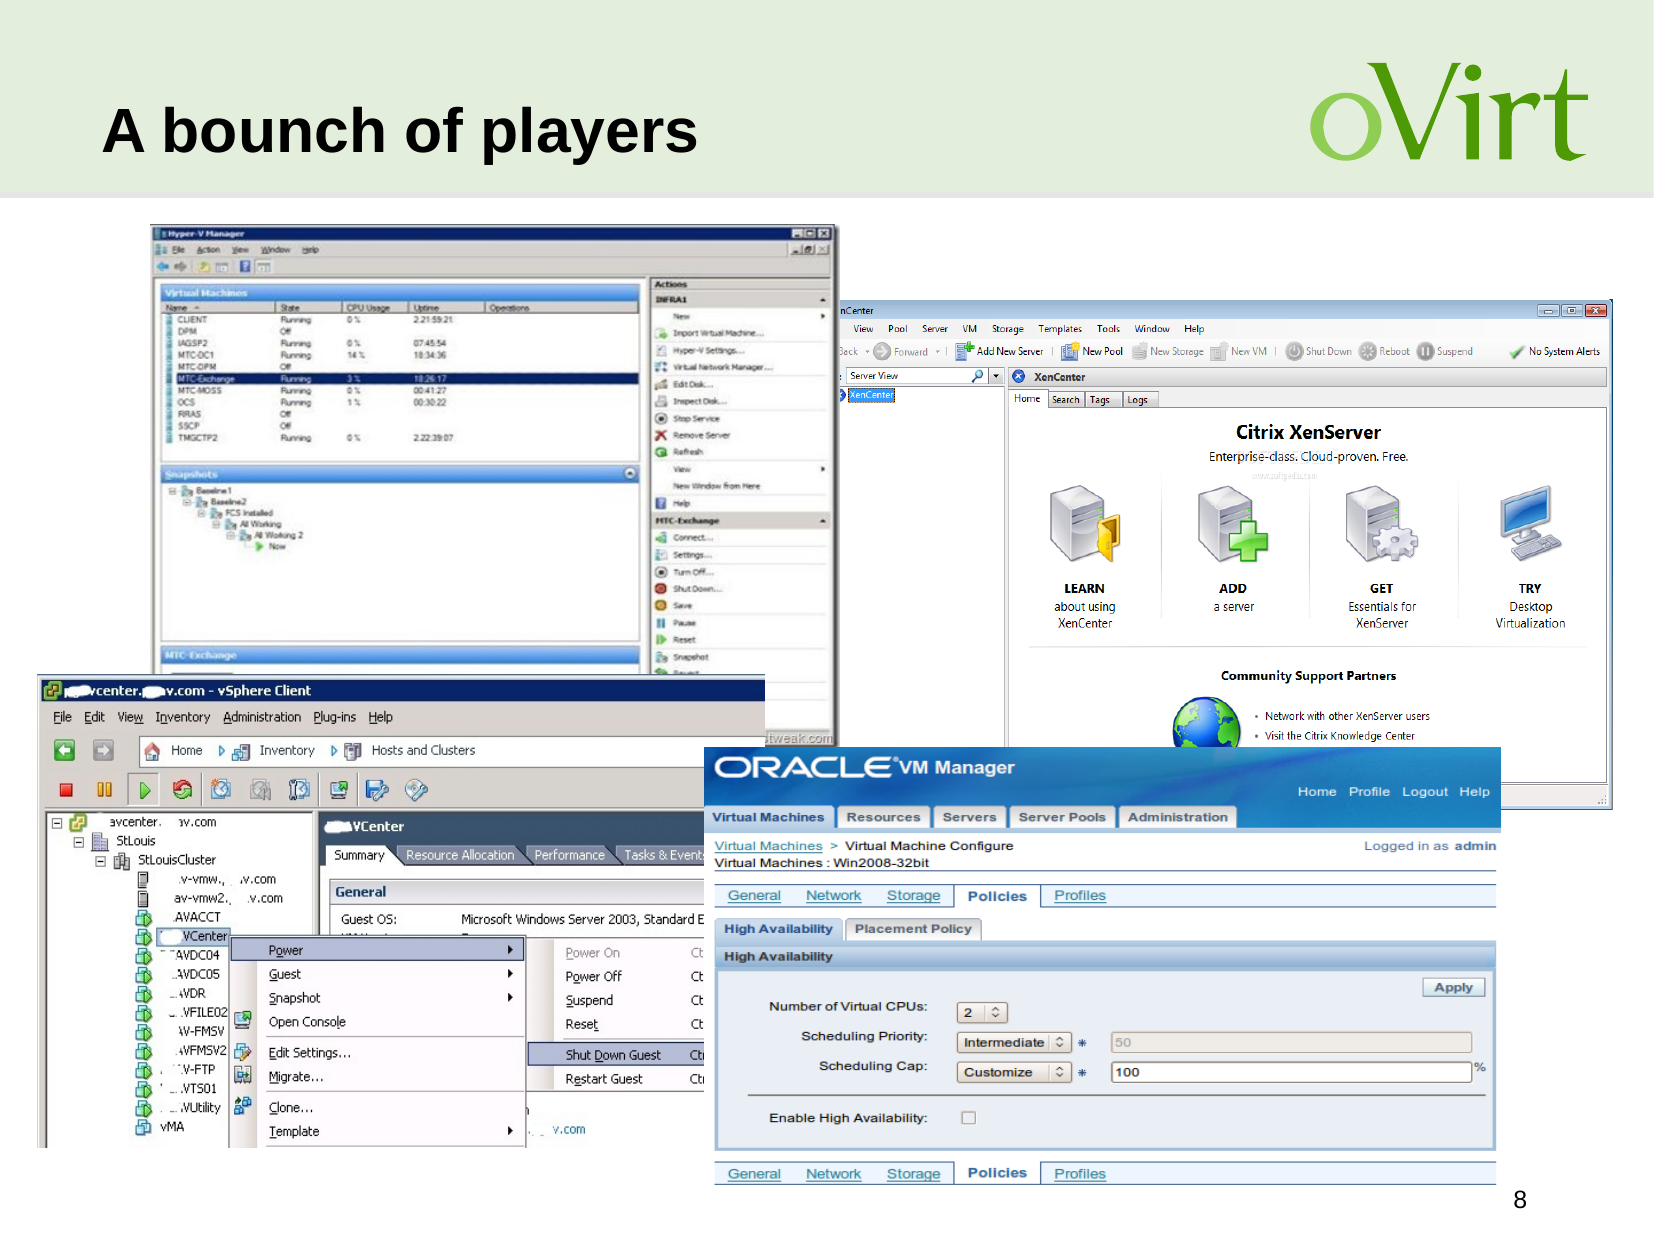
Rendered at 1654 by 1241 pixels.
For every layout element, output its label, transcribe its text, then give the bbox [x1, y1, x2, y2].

title A bounch of players [86, 36, 1307, 225]
picture [37, 225, 1613, 1186]
